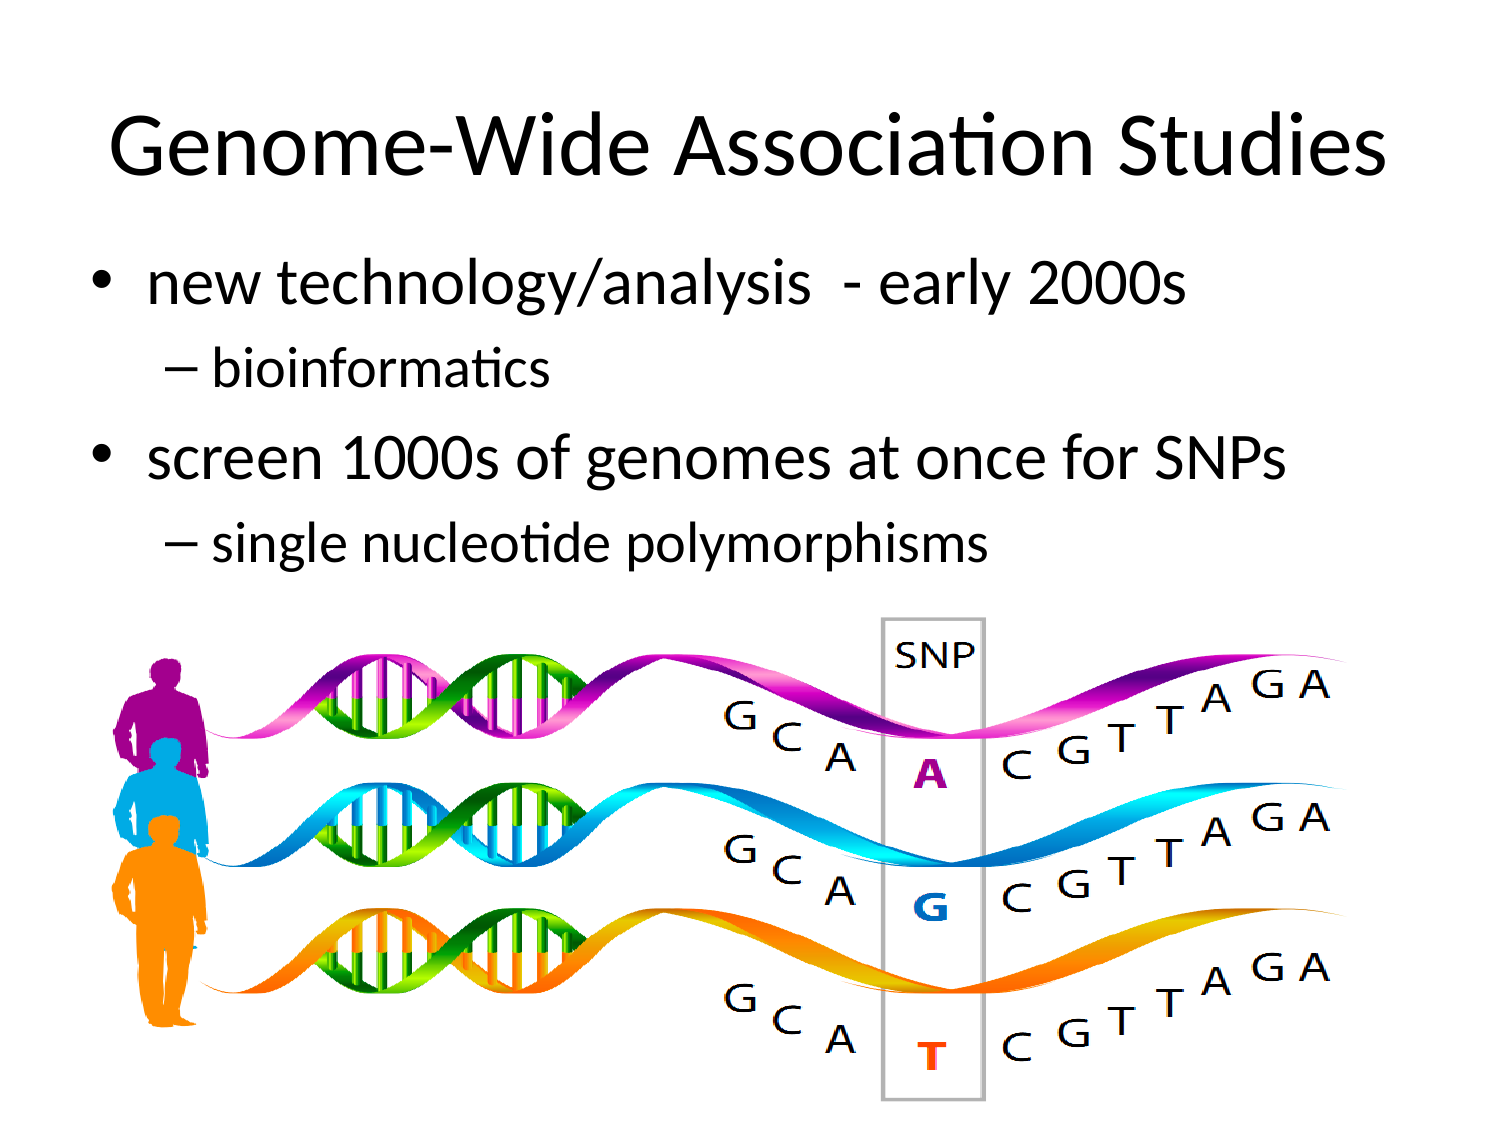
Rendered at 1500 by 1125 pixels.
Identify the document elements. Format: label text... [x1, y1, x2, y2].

title Genome-Wide Association Studies [75, 45, 1425, 230]
picture [94, 612, 1370, 1111]
list new technology/analysis - early 2000s bioinformatics screen 1000s of genomes at once for SNPs single nucleotide polymorphisms [75, 230, 1425, 973]
